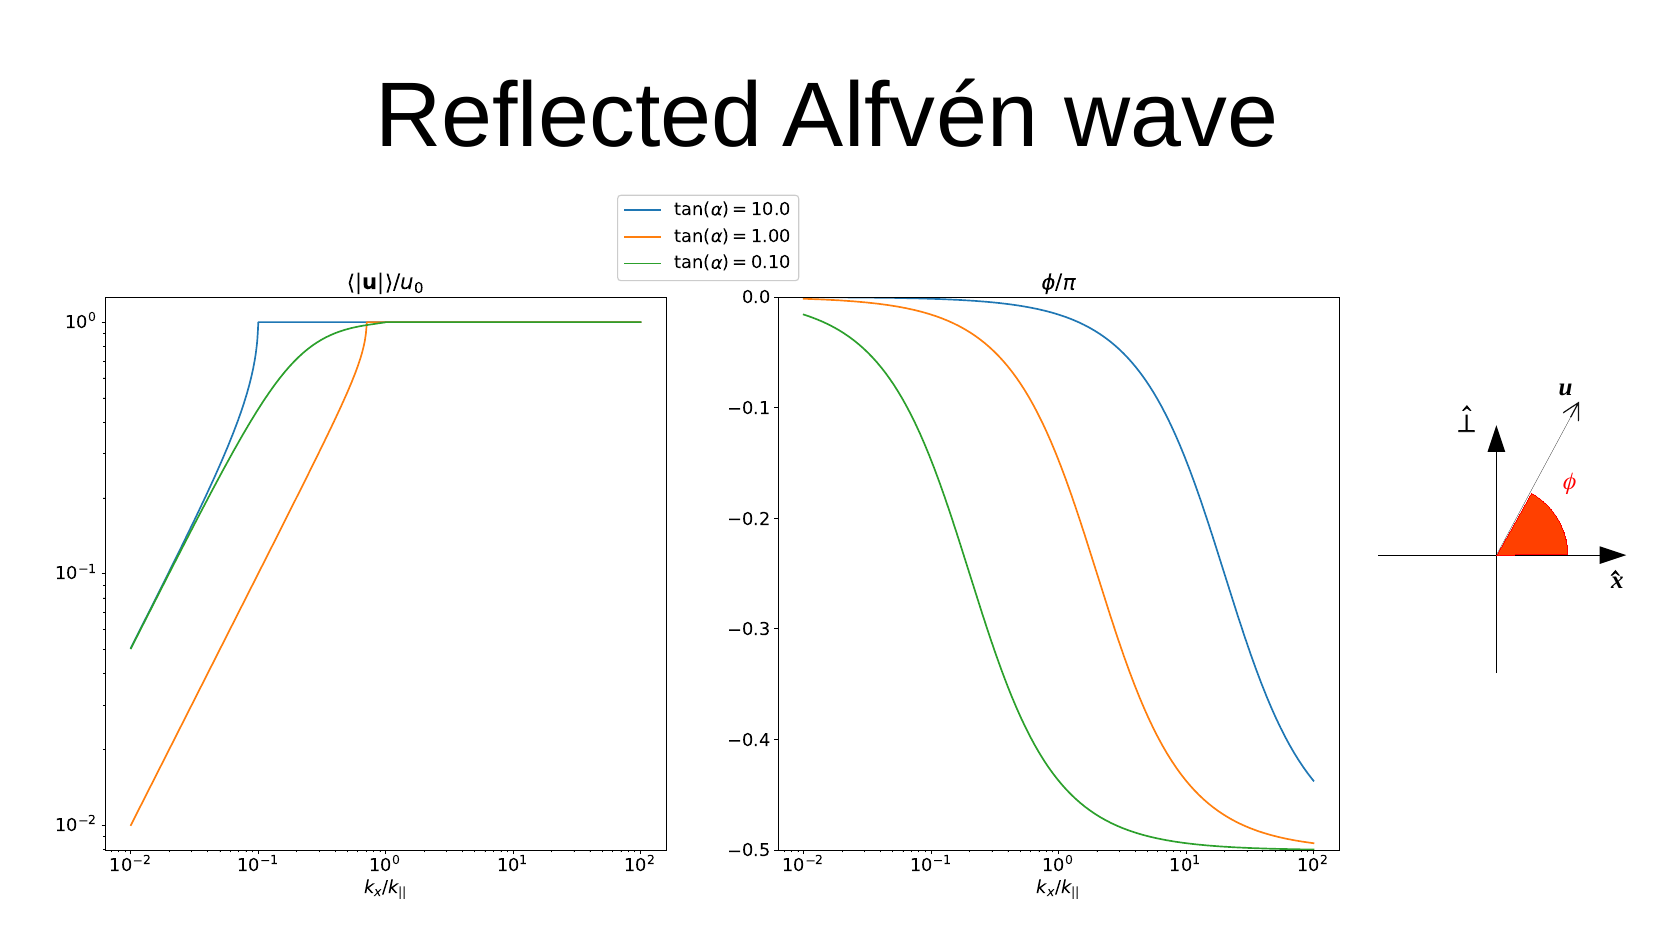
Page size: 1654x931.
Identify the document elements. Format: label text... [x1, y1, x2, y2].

chart [1449, 403, 1485, 438]
chart [1555, 472, 1582, 497]
title Reflected Alfvén wave [82, 37, 1571, 193]
picture [47, 186, 1347, 910]
text_box [1496, 493, 1568, 556]
chart [1552, 373, 1580, 402]
chart [1197, 479, 1316, 539]
chart [1603, 566, 1630, 595]
